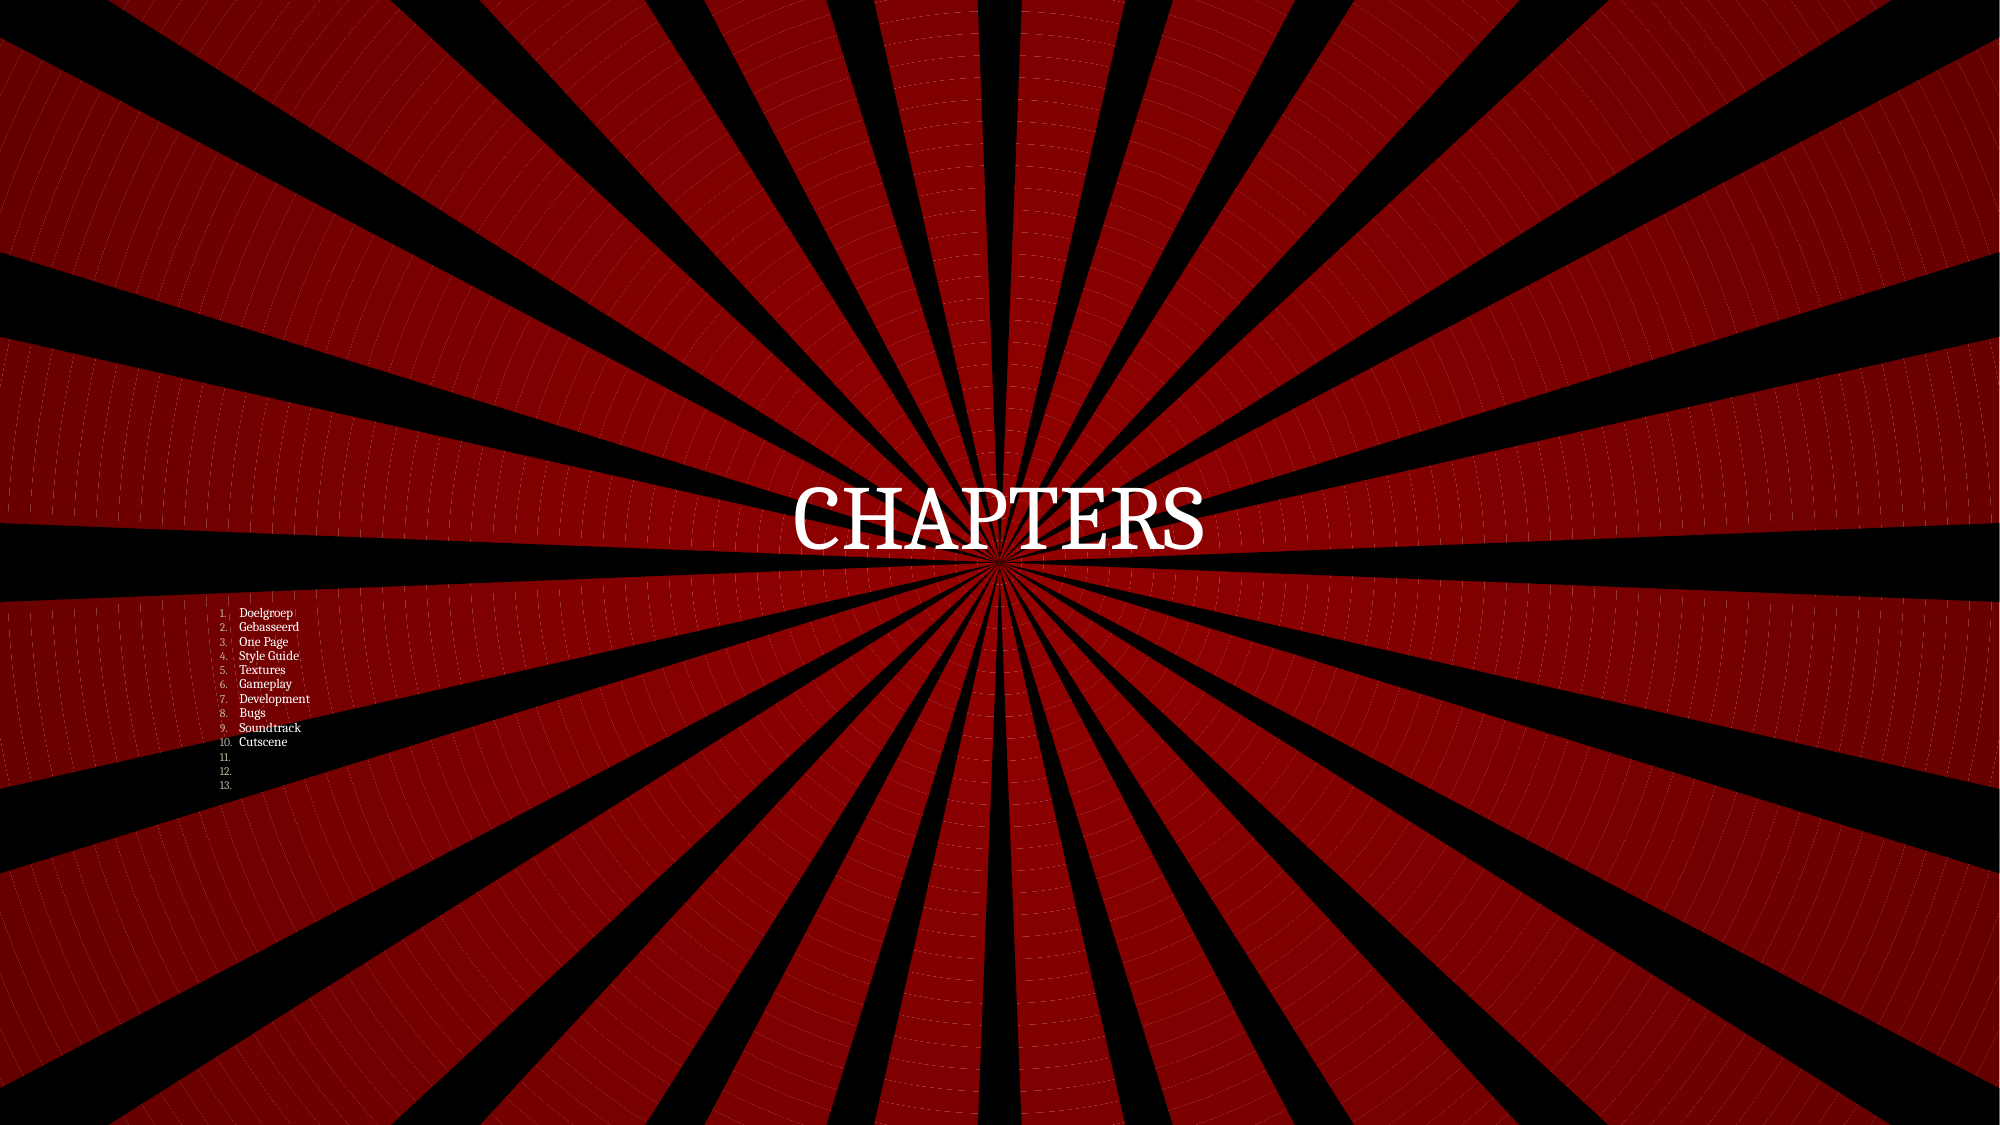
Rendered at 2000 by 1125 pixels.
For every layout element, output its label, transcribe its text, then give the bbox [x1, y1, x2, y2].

list Doelgroep Gebasseerd One Page Style Guide Textures Gameplay Development Bugs Soundtrack Cutscene [198, 360, 1799, 723]
title Chapters [198, 37, 1799, 360]
